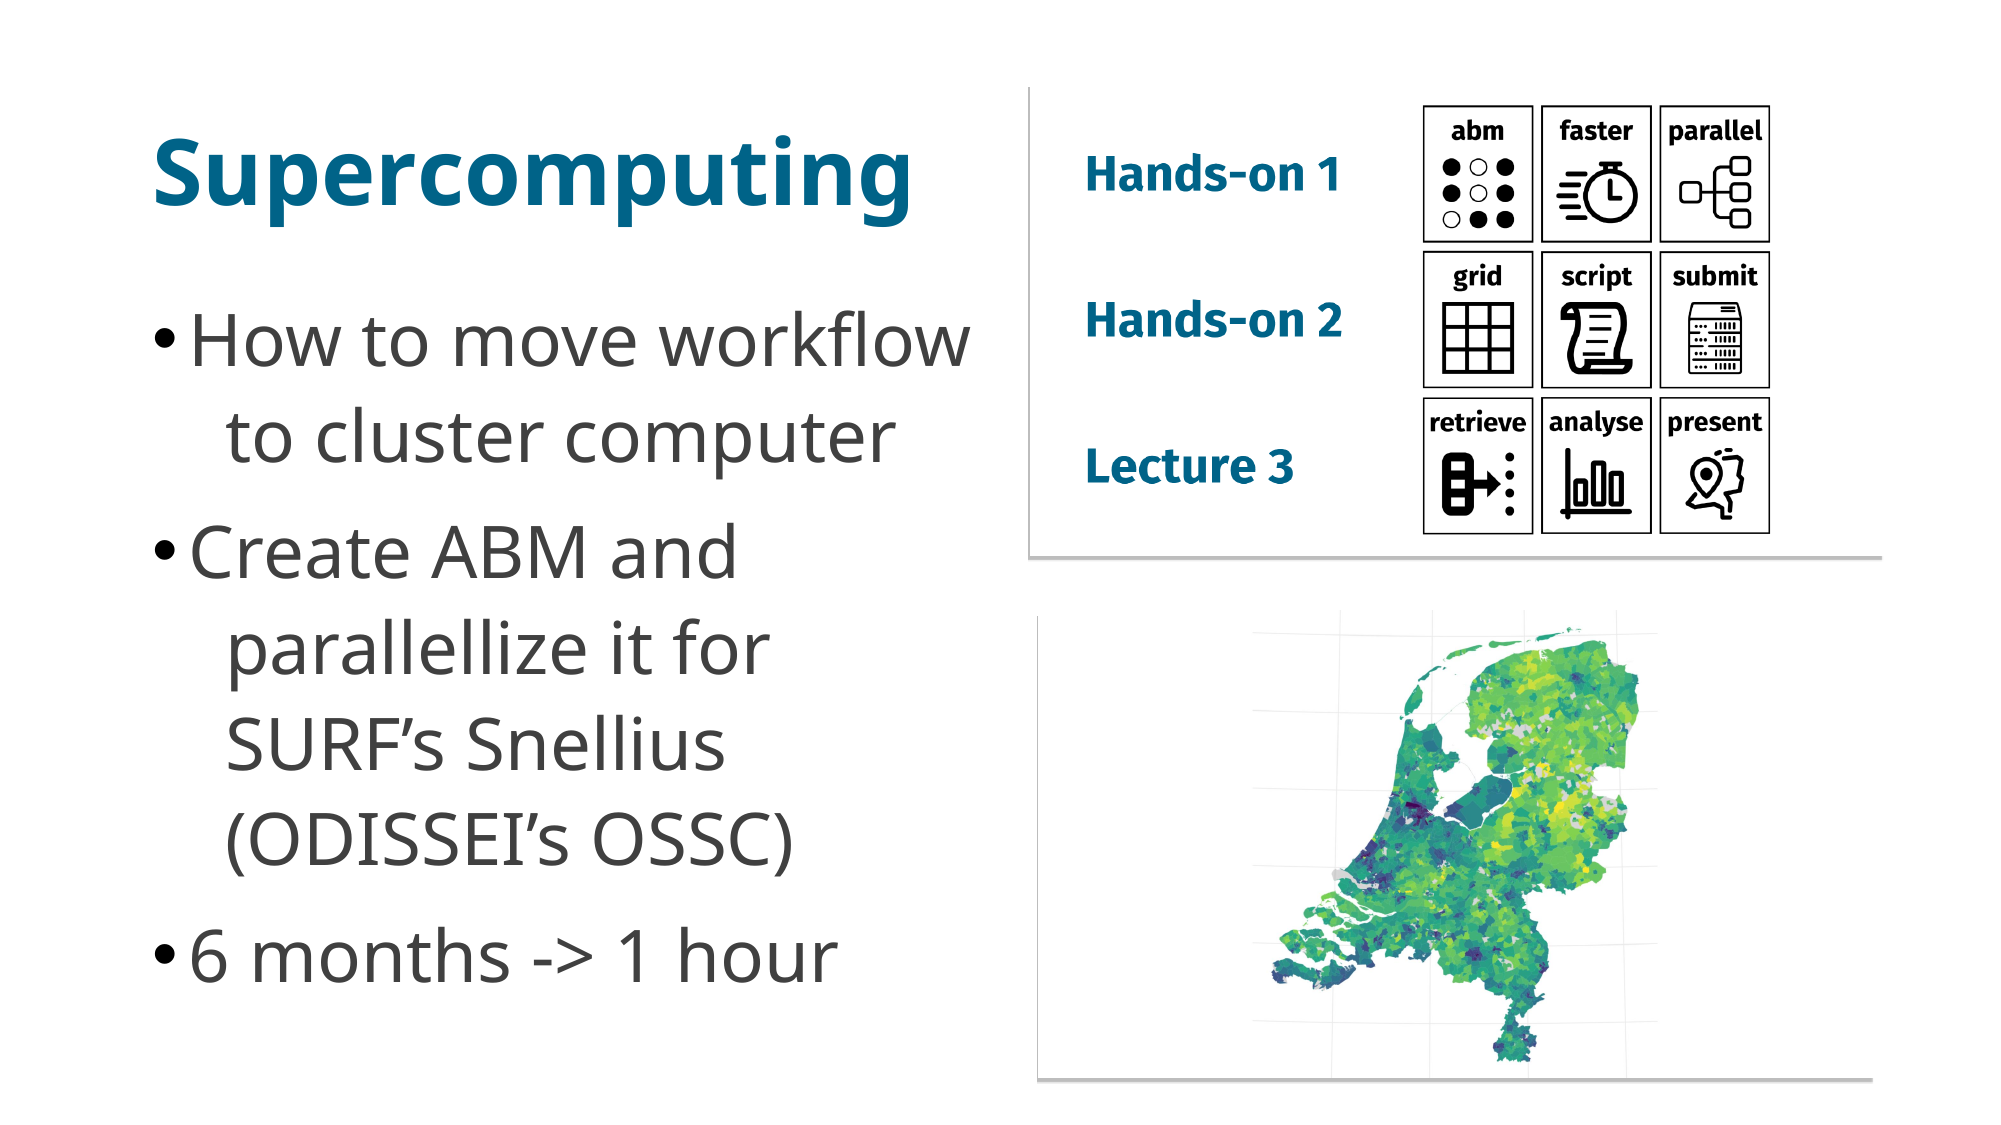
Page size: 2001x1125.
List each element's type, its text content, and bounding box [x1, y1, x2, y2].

picture [1038, 610, 1877, 1078]
title Supercomputing [137, 59, 970, 277]
picture [1030, 81, 1886, 556]
list How to move workflow to cluster computer Create ABM and parallellize it for SURF’s Snellius (ODISSEI’s OSSC) 6 months -> 1 hour [137, 277, 989, 1078]
